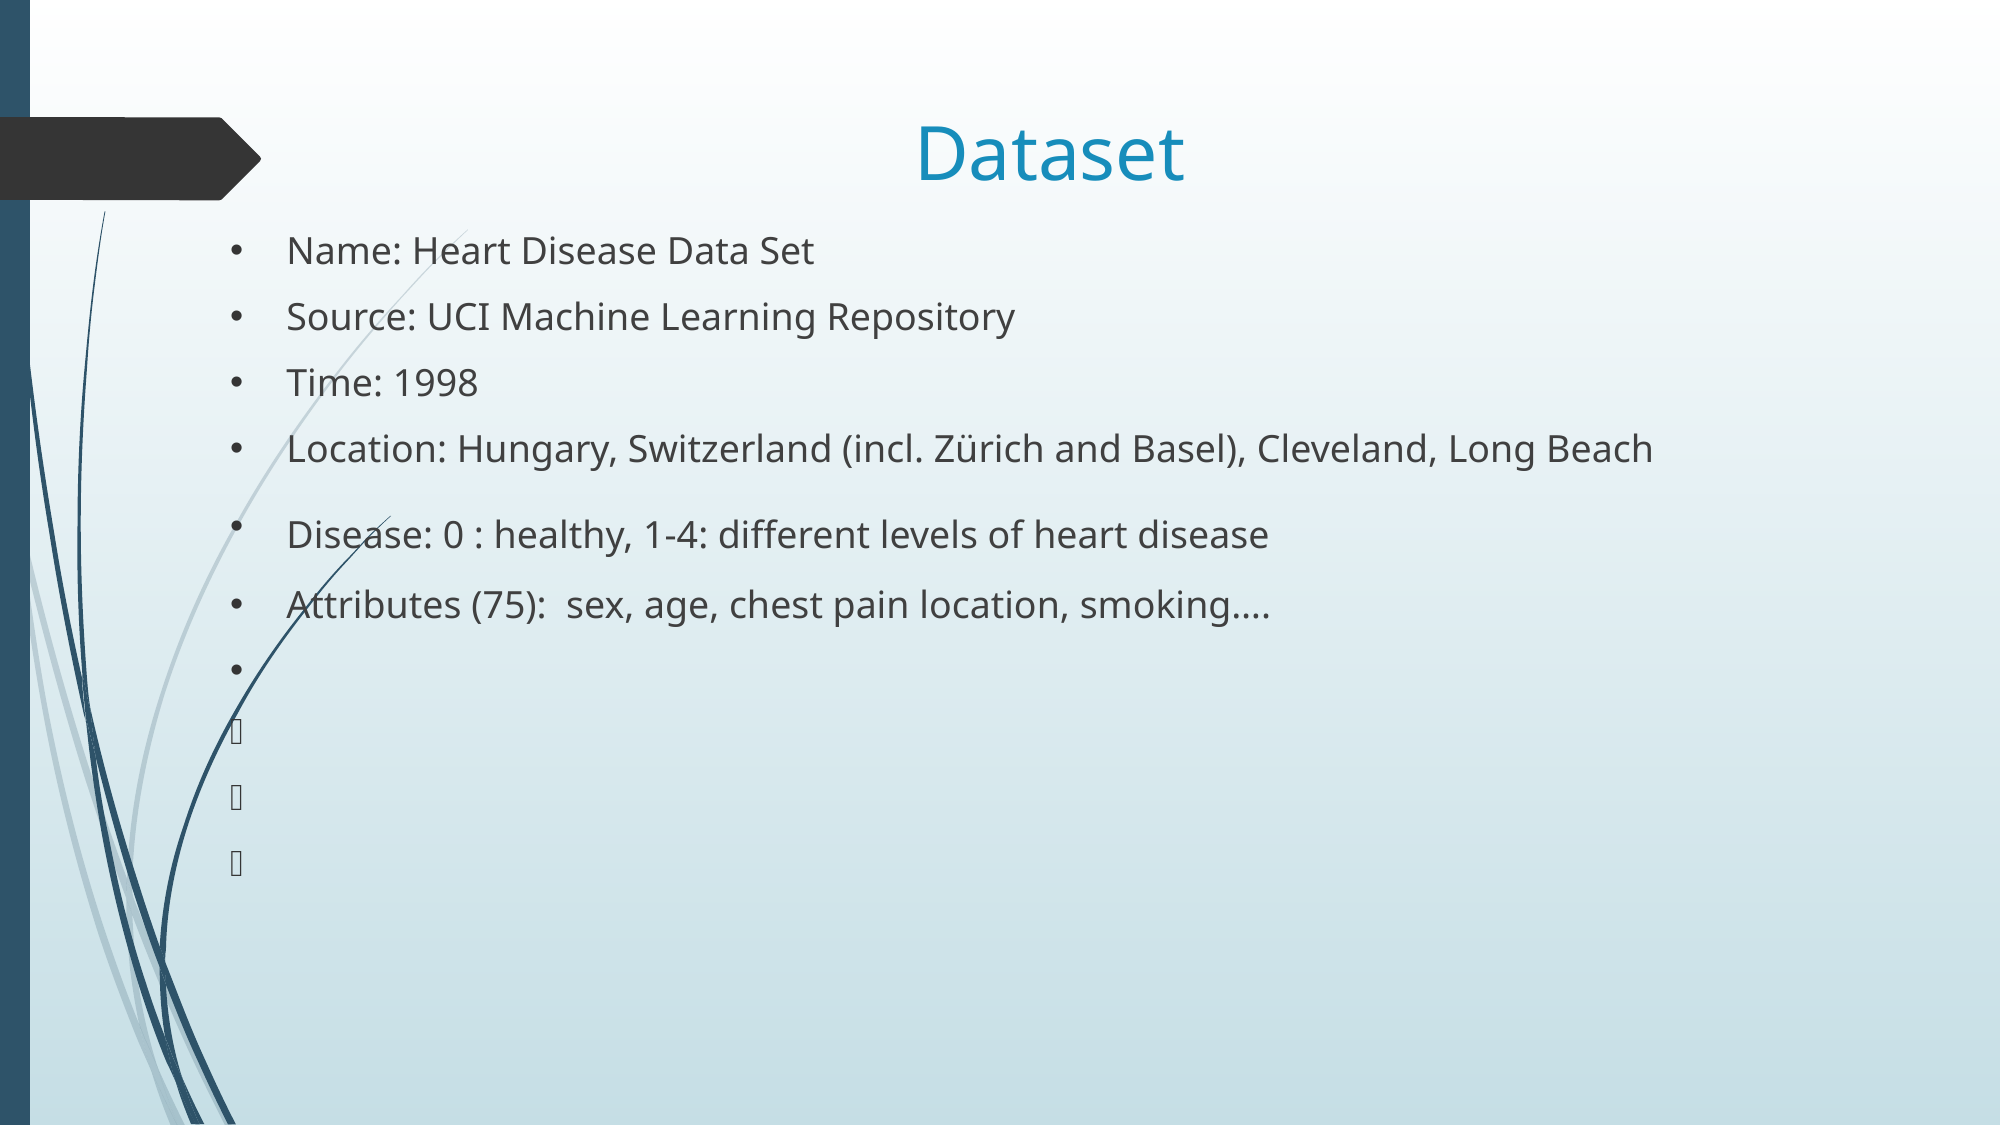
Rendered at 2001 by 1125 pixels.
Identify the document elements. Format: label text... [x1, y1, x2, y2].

list Name: Heart Disease Data Set Source: UCI Machine Learning Repository Time: 1998 Location: Hungary, Switzerland (incl. Zürich and Basel), Cleveland, Long Beach Disease: 0 : healthy, 1-4: different levels of heart disease Attributes (75): sex, age, chest pain location, smoking…. [215, 219, 1941, 1043]
title Dataset [187, 97, 1913, 202]
